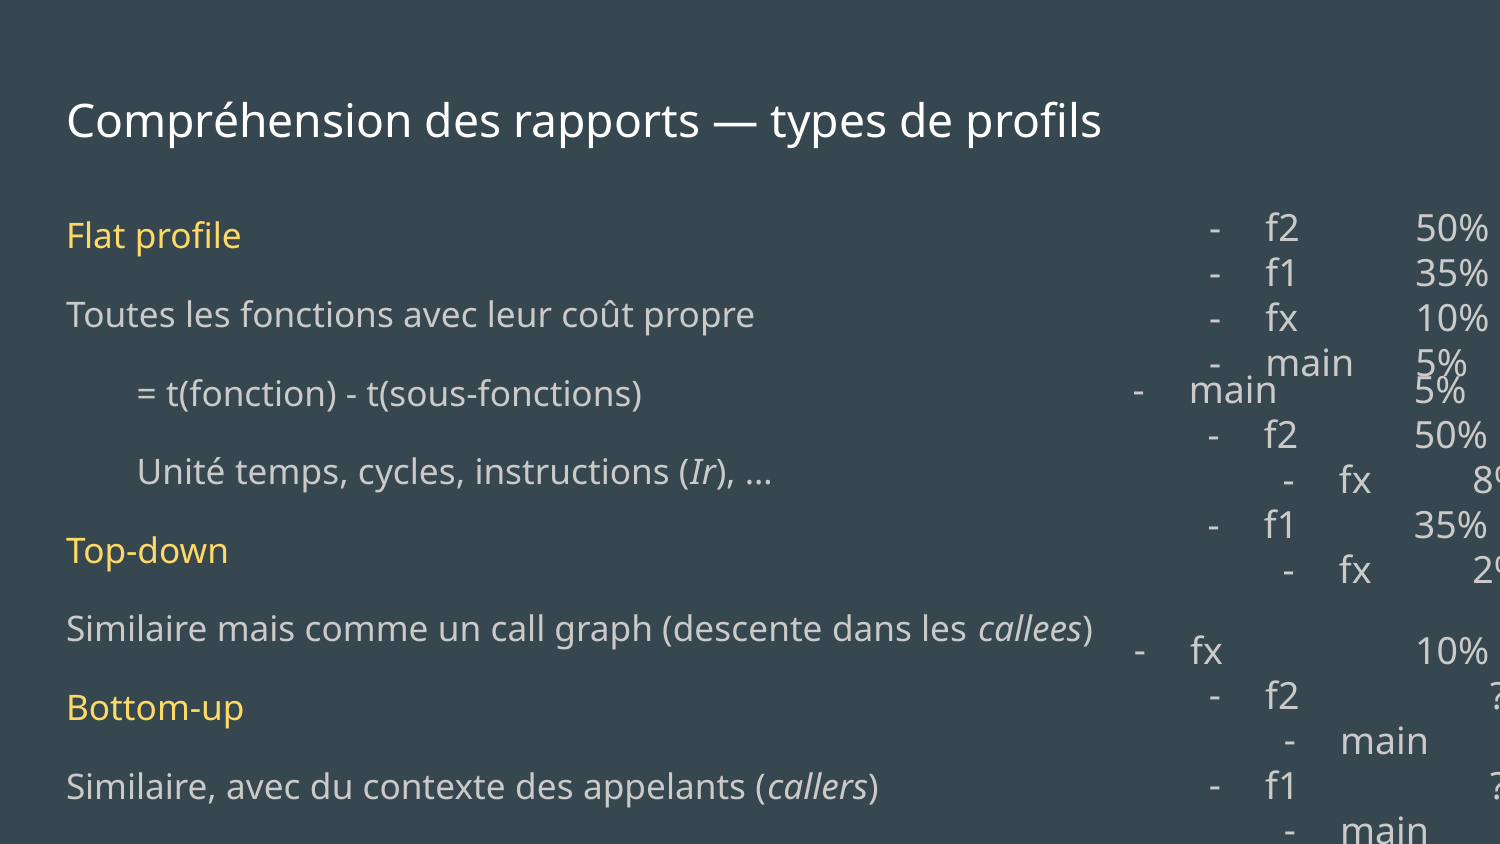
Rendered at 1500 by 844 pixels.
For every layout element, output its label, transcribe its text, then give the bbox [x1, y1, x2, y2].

text_box main 5% f2 50% fx 8% f1 35% fx 2% [1098, 351, 1500, 750]
text_box f2 50% f1 35% fx 10% main 5% [1175, 189, 1500, 351]
list Flat profile Toutes les fonctions avec leur coût propre = t(fonction) - t(sous-fonctions) Unité temps, cycles, instructions (Ir), … Top-down Similaire mais comme un call graph (descente dans les callees) Bottom-up Similaire, avec du contexte des appelants (callers) [51, 189, 1175, 831]
title Compréhension des rapports — types de profils [51, 72, 1449, 167]
text_box fx 10% f2 ? main ? f1 ? main ? [1100, 750, 1500, 844]
